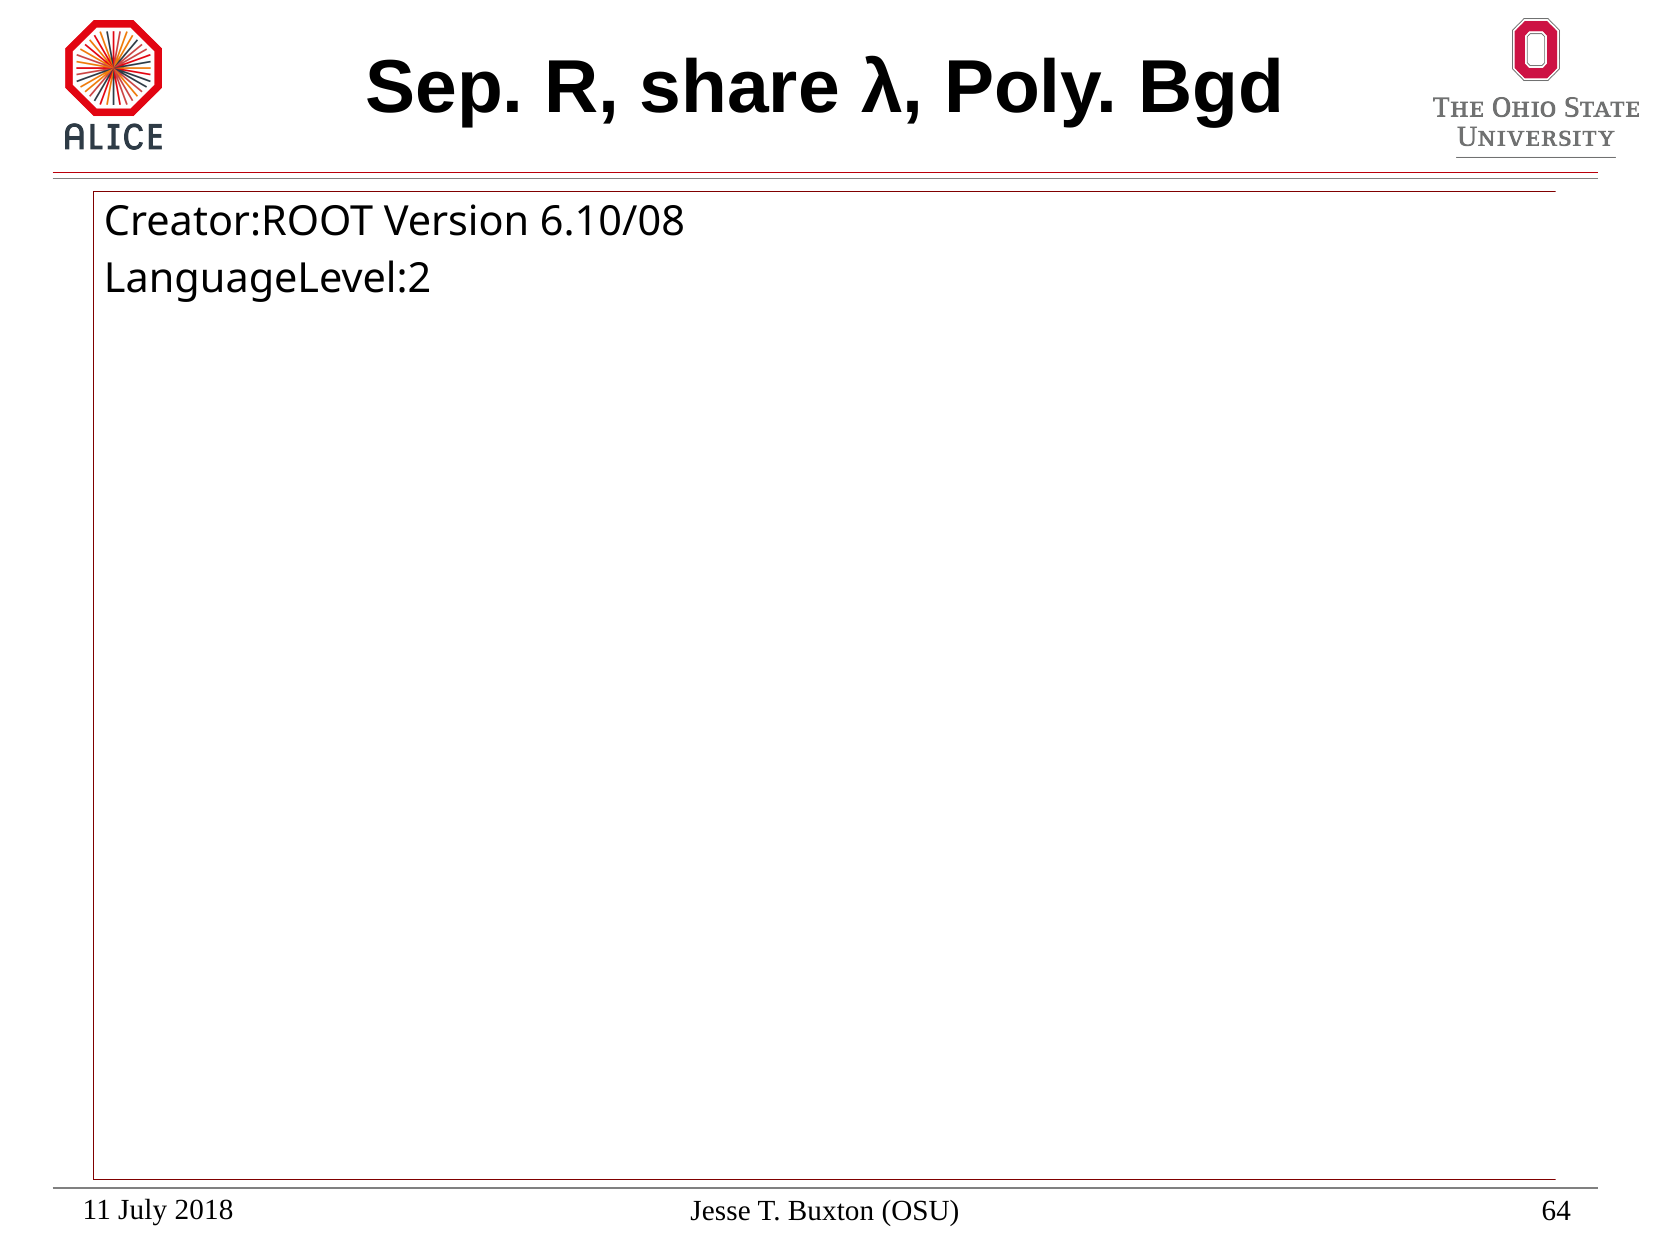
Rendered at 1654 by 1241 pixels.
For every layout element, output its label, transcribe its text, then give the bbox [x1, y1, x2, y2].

title Sep. R, share λ, Poly. Bgd [137, 1, 1513, 172]
picture [90, 188, 1556, 1180]
picture [1513, 5, 1642, 171]
picture [65, 20, 137, 150]
